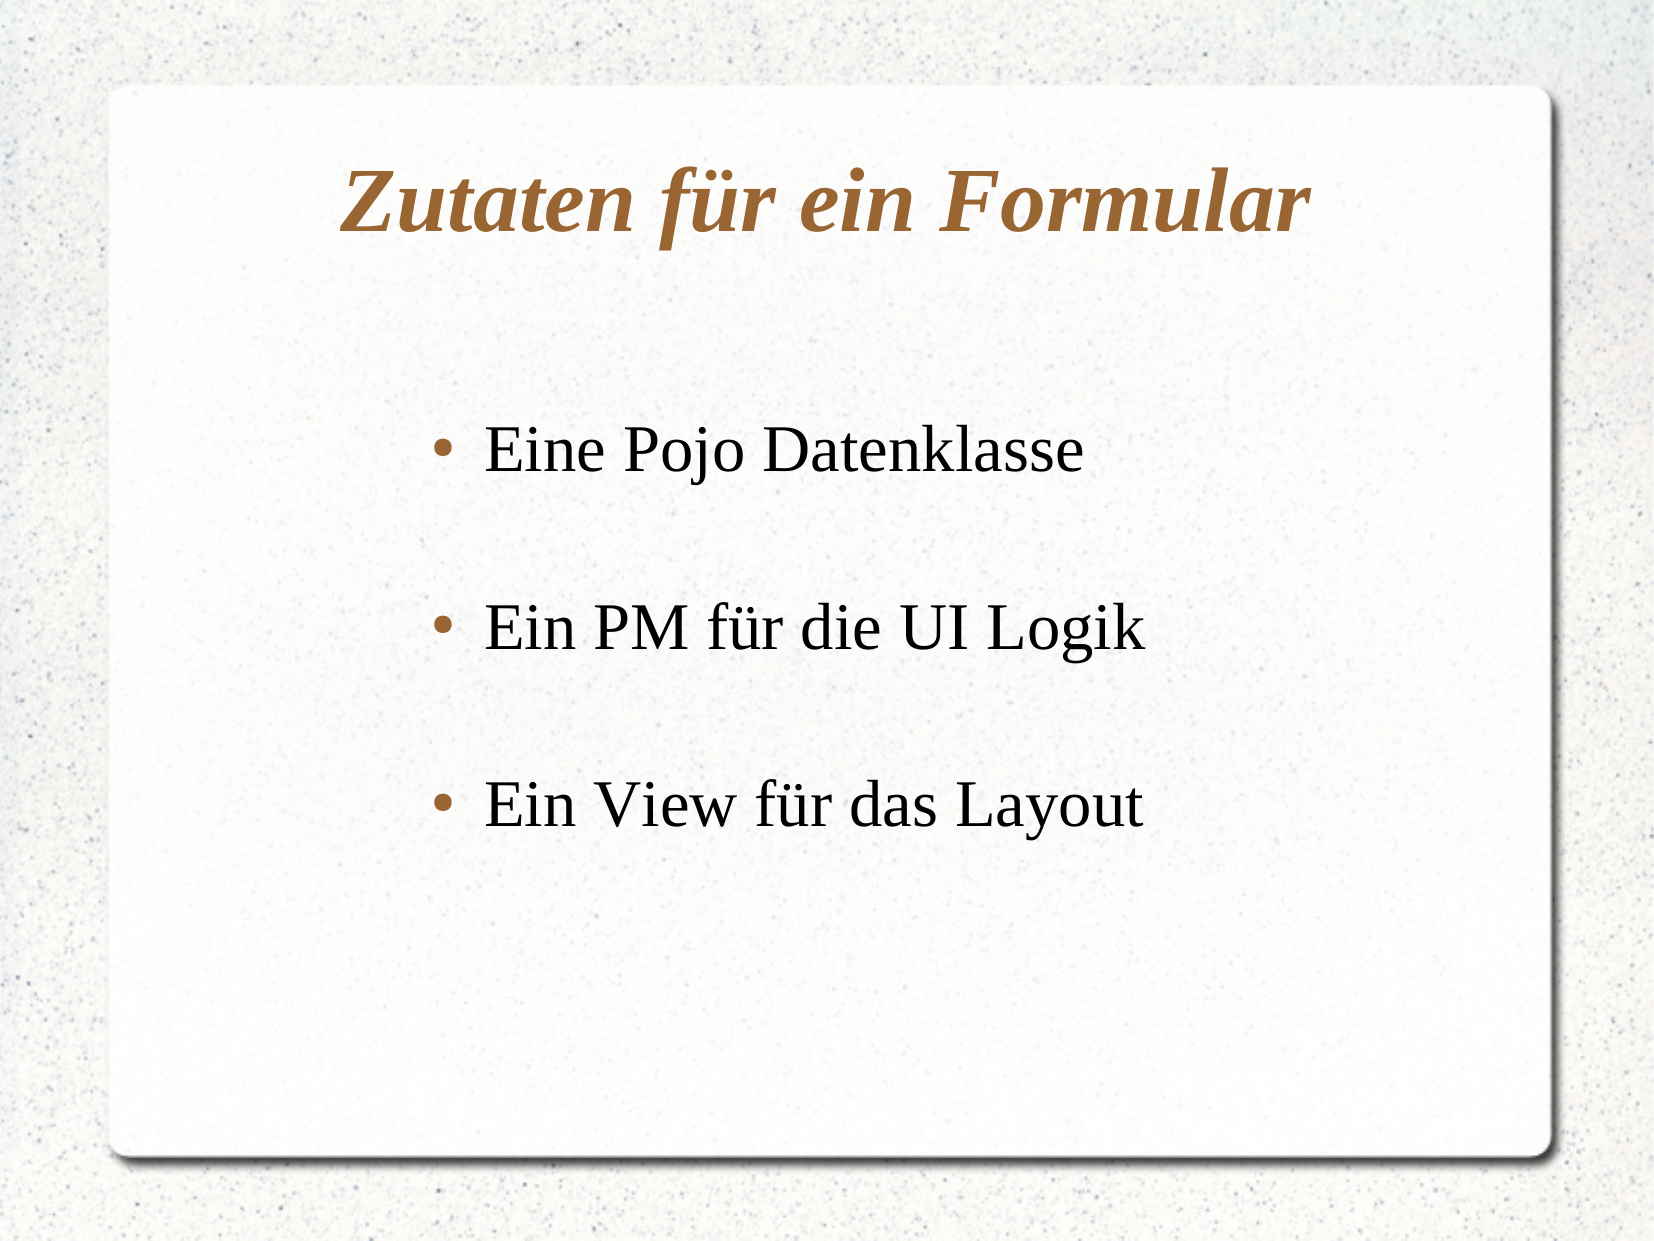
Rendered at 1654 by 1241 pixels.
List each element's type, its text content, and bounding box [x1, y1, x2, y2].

picture [0, 0, 1654, 1241]
list Eine Pojo Datenklasse Ein PM für die UI Logik Ein View für das Layout [413, 308, 1526, 944]
title Zutaten für ein Formular [118, 104, 1536, 297]
